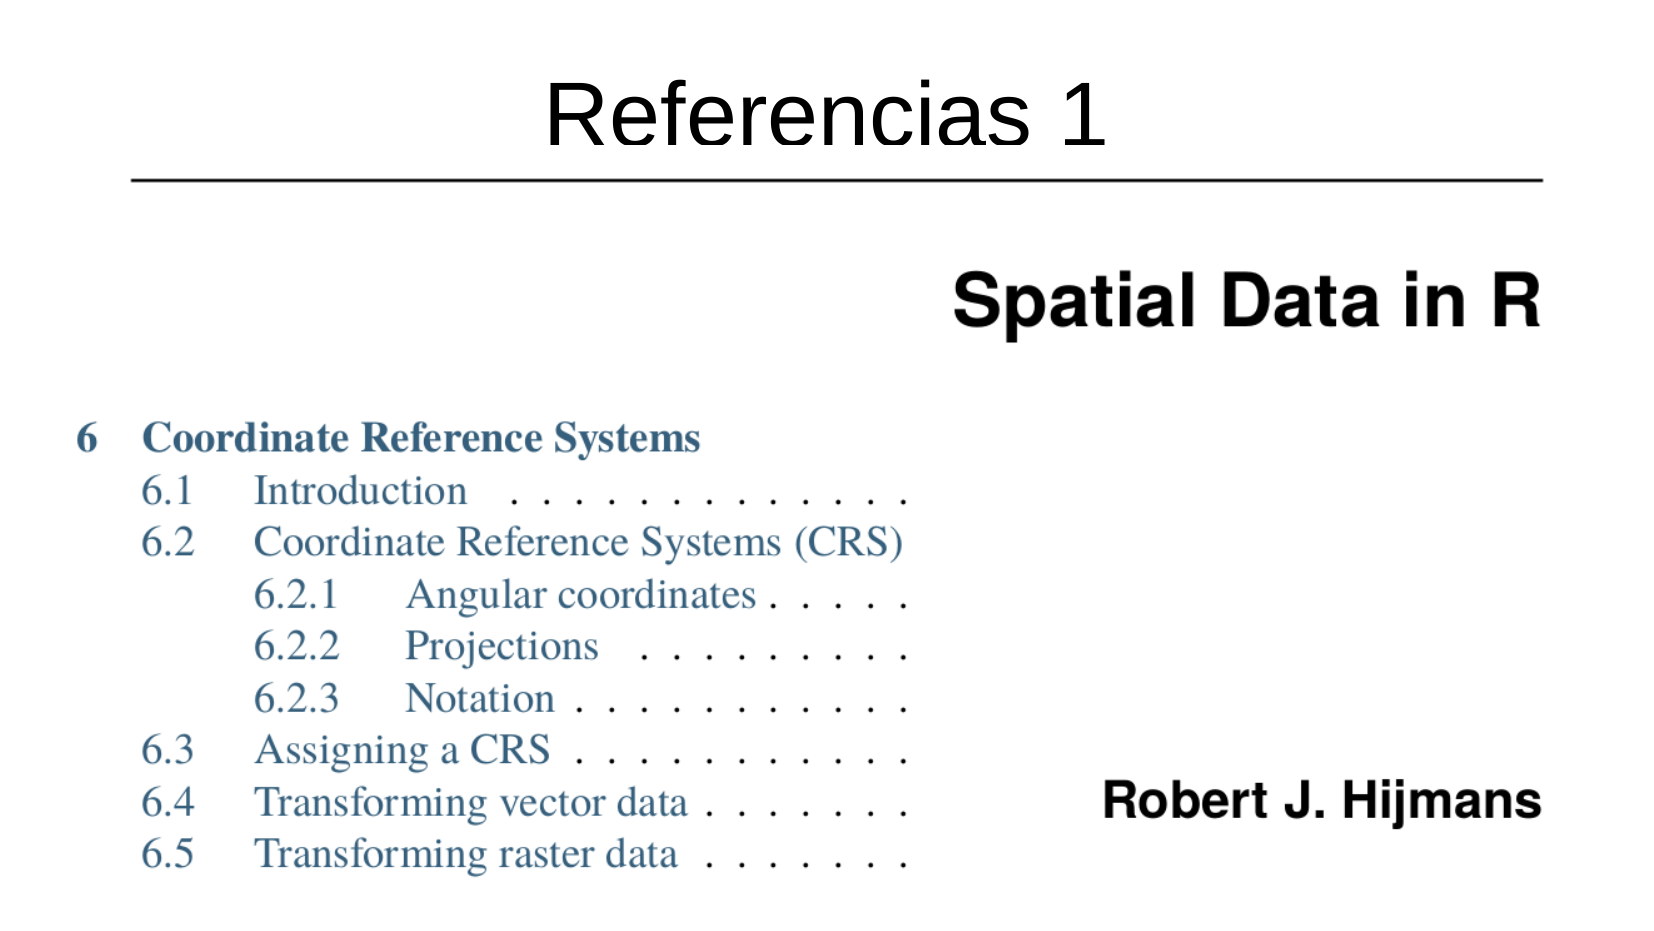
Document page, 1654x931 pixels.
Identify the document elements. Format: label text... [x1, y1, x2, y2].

title Referencias 1 [82, 37, 1571, 193]
picture [25, 145, 1564, 906]
